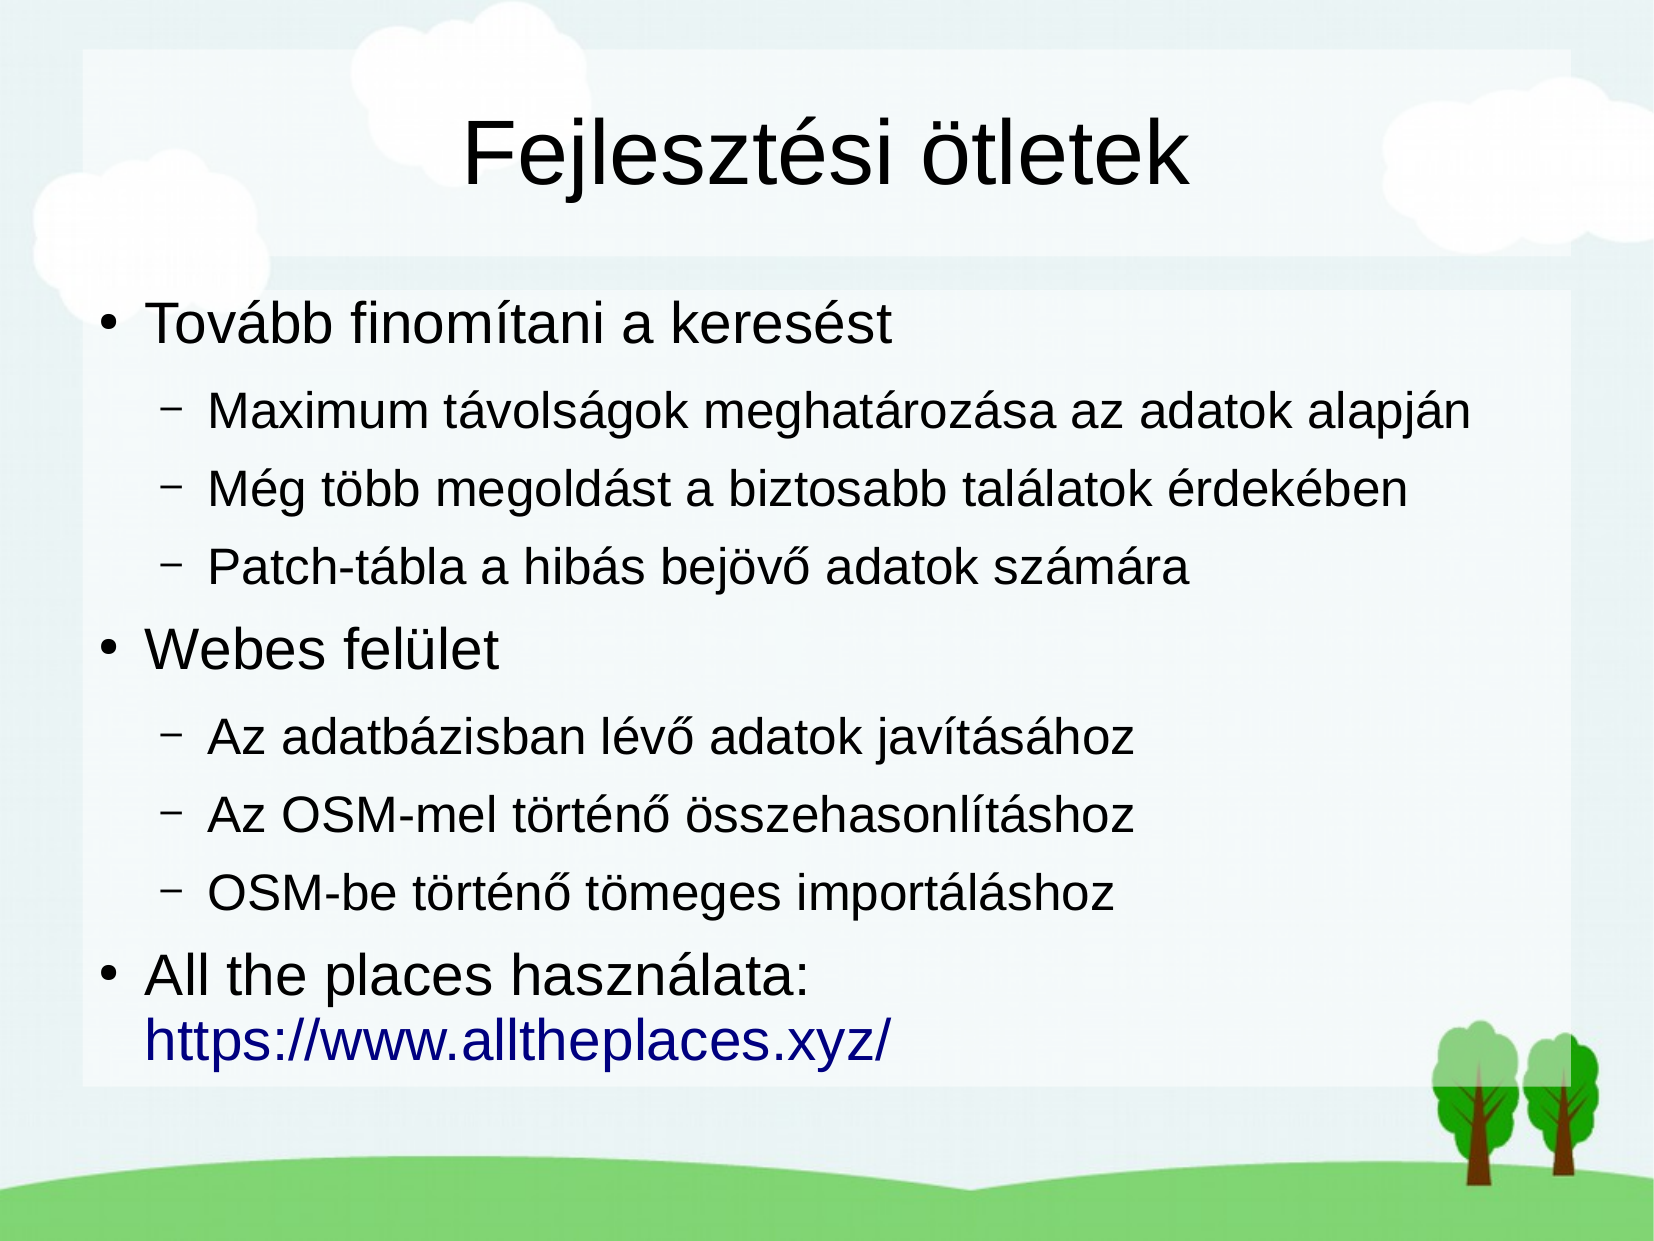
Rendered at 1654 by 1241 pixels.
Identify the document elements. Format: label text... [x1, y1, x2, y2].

picture [0, 0, 1654, 1241]
title Fejlesztési ötletek [82, 49, 1571, 257]
list Tovább finomítani a keresést Maximum távolságok meghatározása az adatok alapján Még több megoldást a biztosabb találatok érdekében Patch-tábla a hibás bejövő adatok számára Webes felület Az adatbázisban lévő adatok javításához Az OSM-mel történő összehasonlításhoz OSM-be történő tömeges importáláshoz All the places használata: https://www.alltheplaces.xyz/ [82, 290, 1571, 1087]
